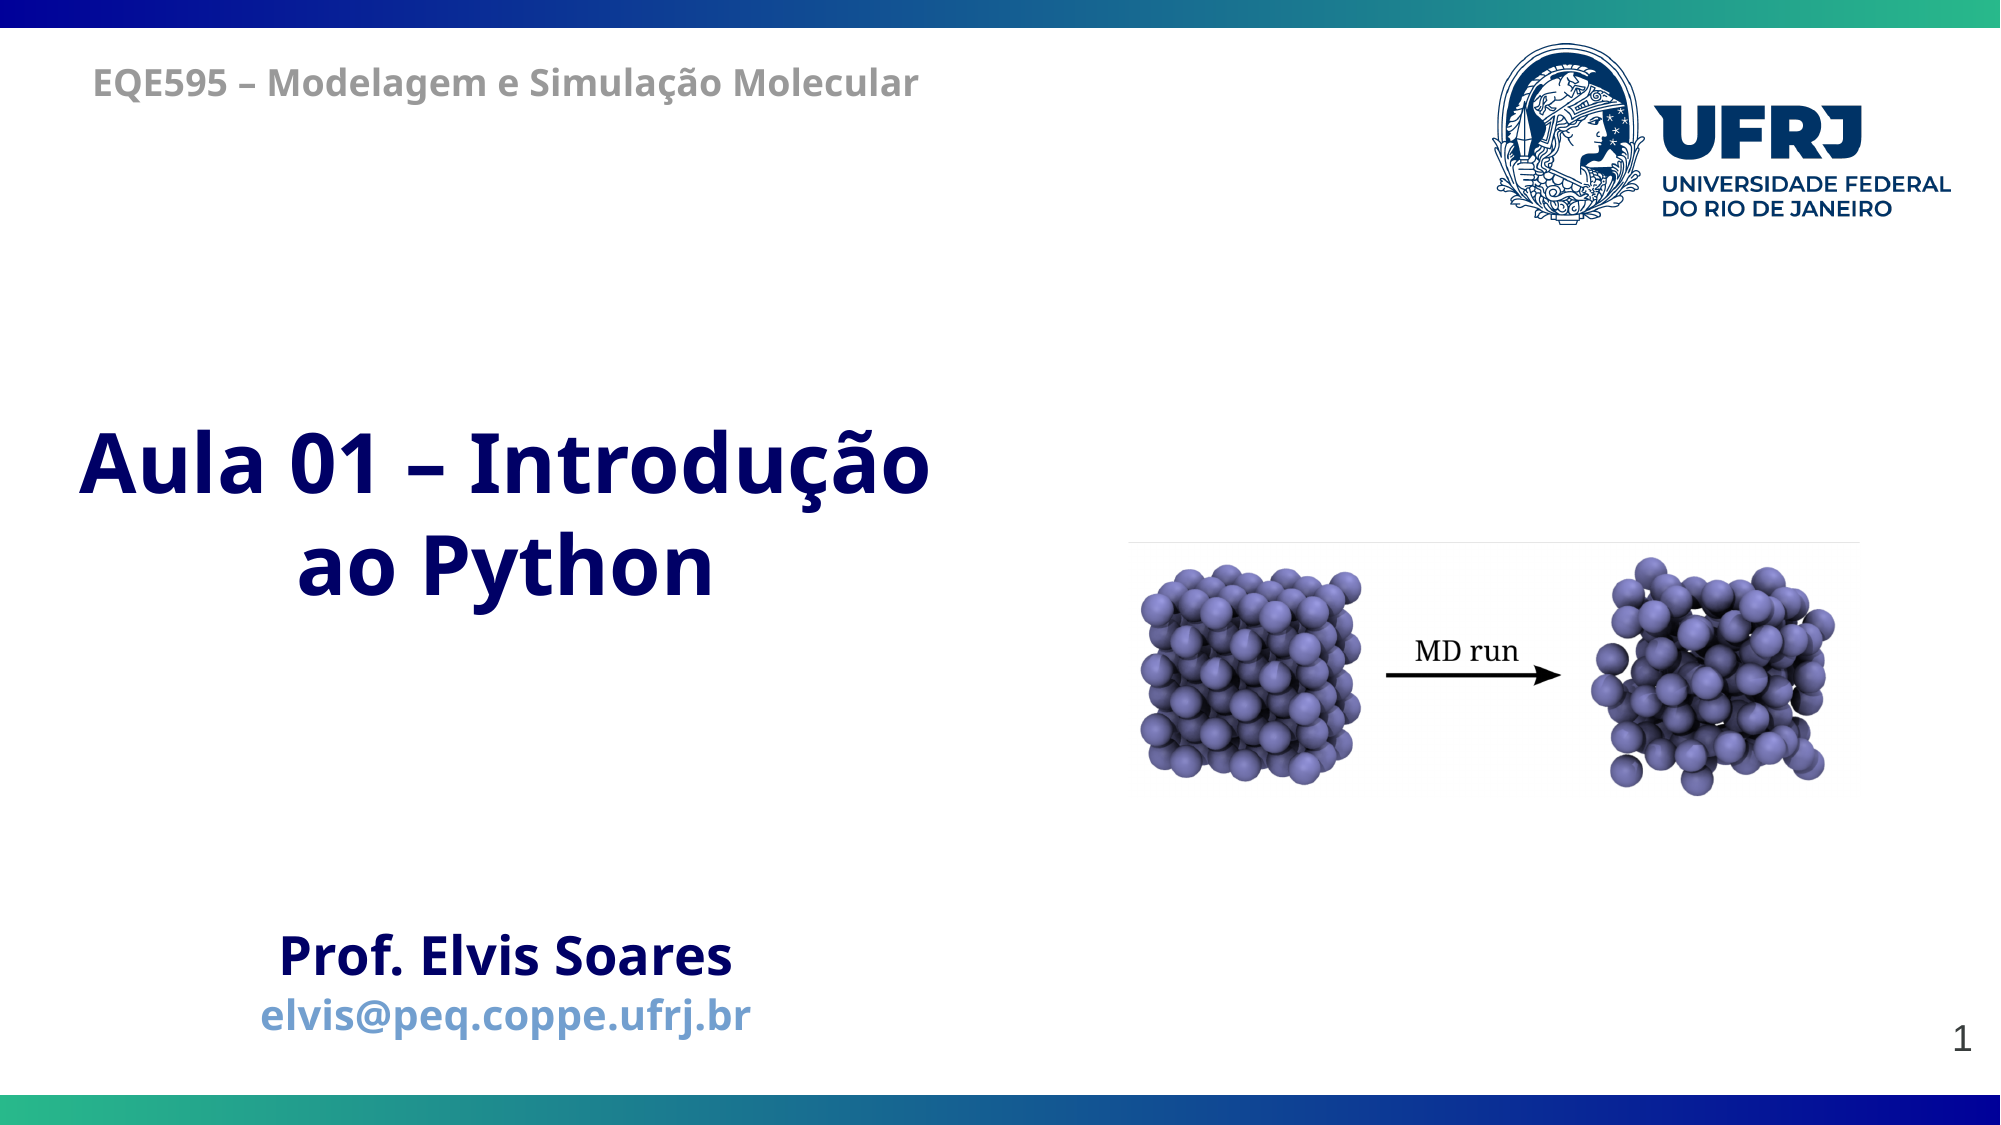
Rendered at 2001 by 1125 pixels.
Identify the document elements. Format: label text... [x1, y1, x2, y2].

picture [1037, 524, 1951, 816]
text_box [0, 0, 2000, 28]
text_box <number> [1761, 1010, 1988, 1081]
picture [1492, 43, 1951, 225]
subtitle EQE595 – Modelagem e Simulação Molecular Aula 01 – Introdução ao Python Prof. Elvis Soares elvis@peq.coppe.ufrj.br [75, 59, 938, 1068]
text_box [0, 1095, 2000, 1125]
